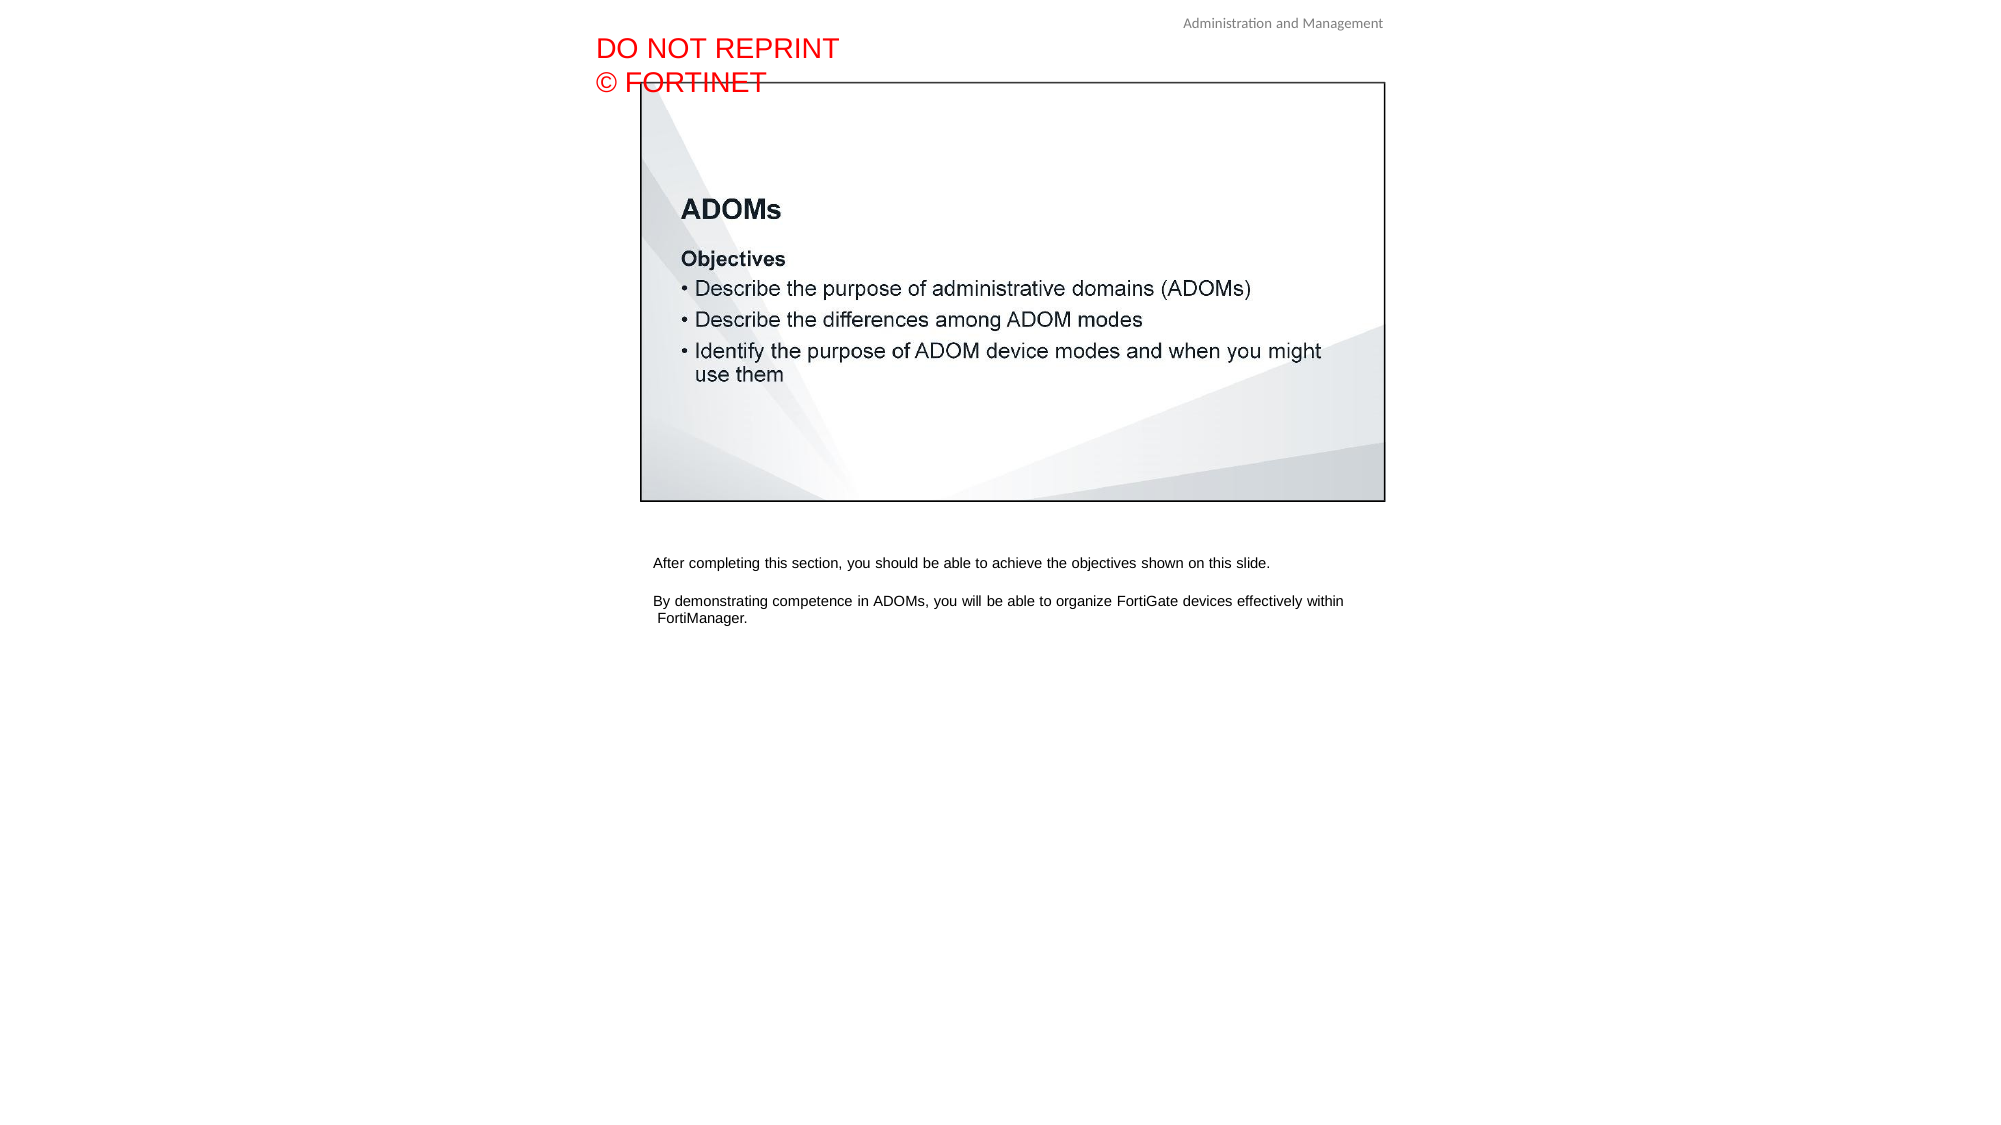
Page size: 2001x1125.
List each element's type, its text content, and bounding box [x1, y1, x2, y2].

text_box After completing this section, you should be able to achieve the objectives shown on this slide. By demonstrating competence in ADOMs, you will be able to organize FortiGate devices effectively within FortiManager. [651, 552, 1345, 628]
text_box DO NOT REPRINT © FORTINET [594, 28, 841, 98]
text_box [640, 81, 1386, 502]
text_box Administration and Management [1181, 11, 1386, 32]
picture [642, 84, 1383, 500]
